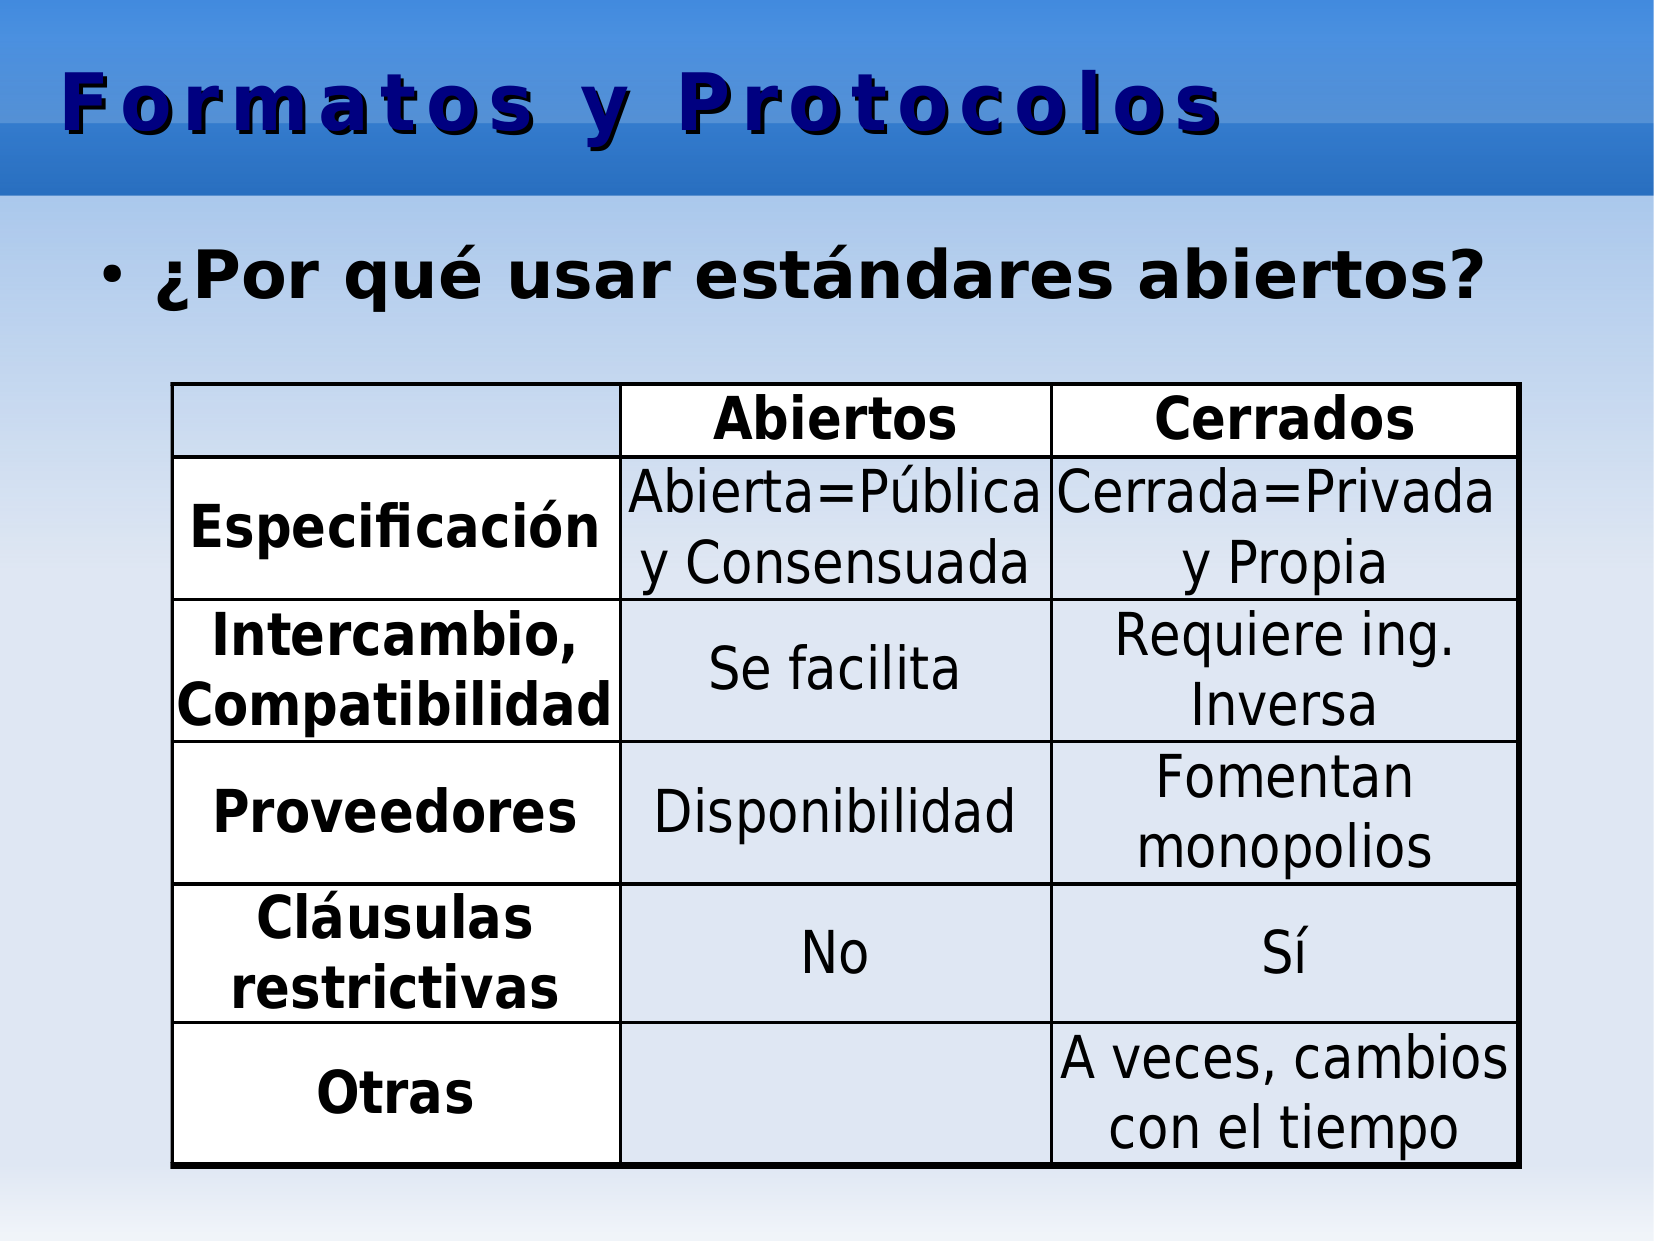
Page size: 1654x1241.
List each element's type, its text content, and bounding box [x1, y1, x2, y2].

title Formatos y Protocolos [58, 29, 1654, 178]
chart [170, 382, 1654, 1241]
picture [0, 0, 1654, 1241]
list ¿Por qué usar estándares abiertos? [82, 236, 1565, 1109]
